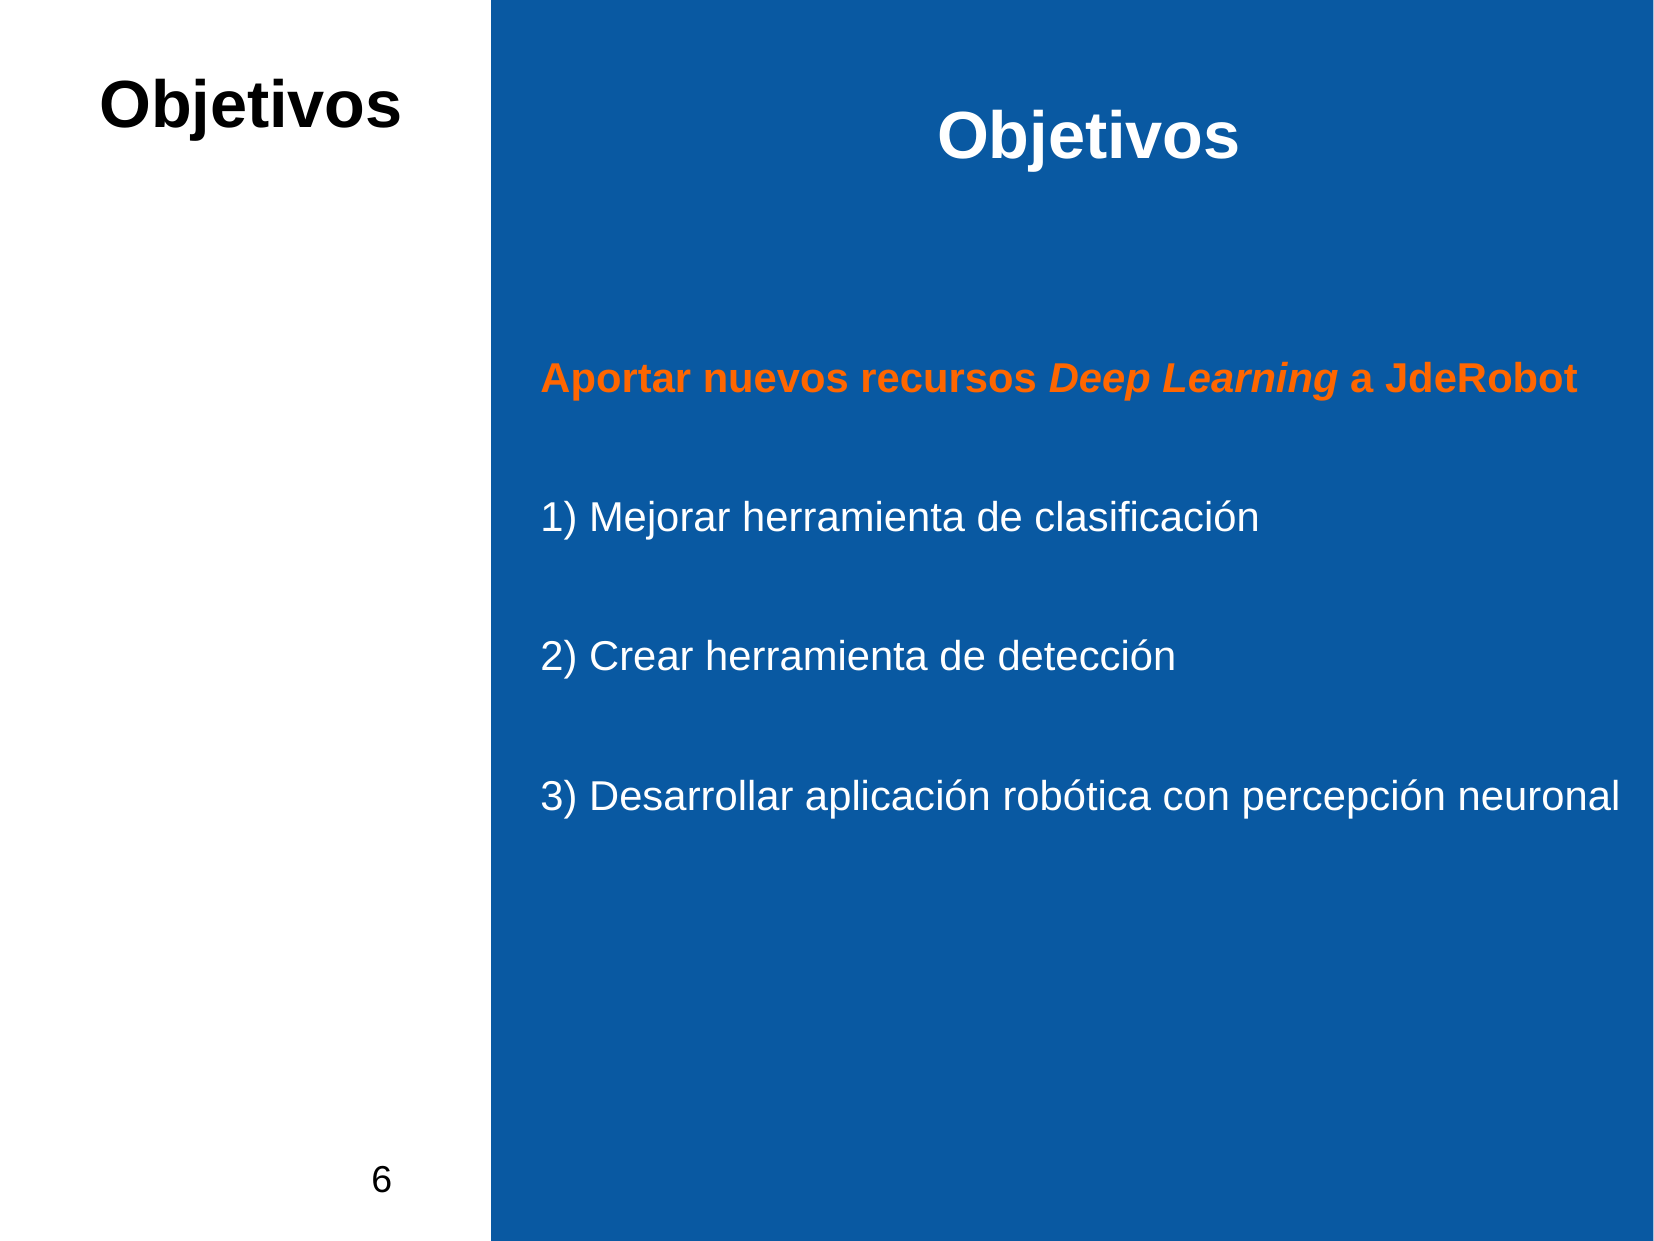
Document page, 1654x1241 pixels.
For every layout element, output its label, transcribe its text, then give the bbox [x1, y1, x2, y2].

picture [491, 0, 1654, 1241]
title Objetivos [731, 40, 1447, 231]
title Objetivos [29, 67, 473, 143]
list Aportar nuevos recursos Deep Learning a JdeRobot 1) Mejorar herramienta de clasificación 2) Crear herramienta de detección 3) Desarrollar aplicación robótica con percepción neuronal [484, 354, 1636, 1145]
